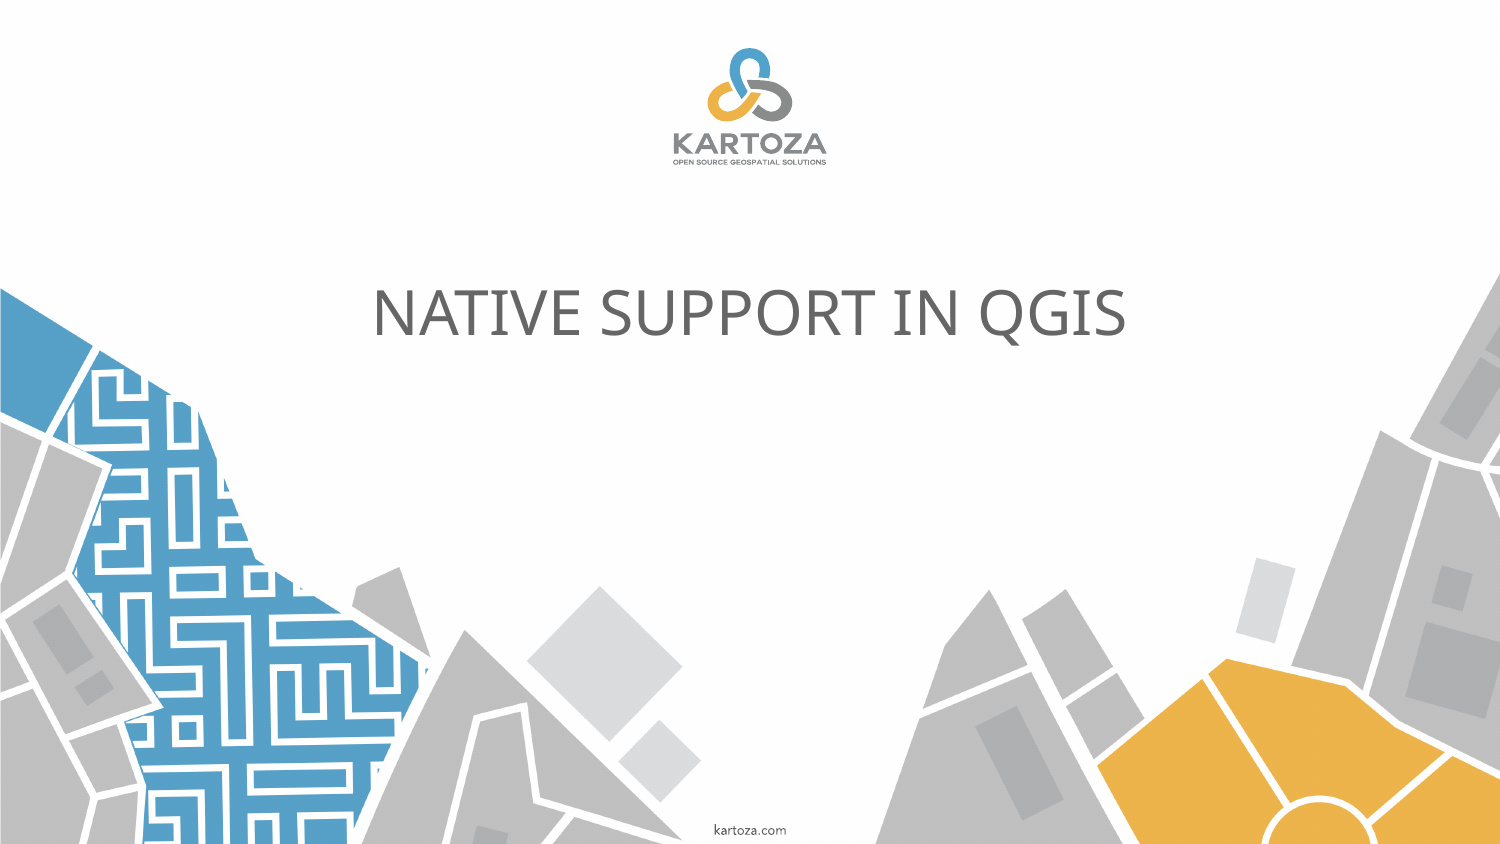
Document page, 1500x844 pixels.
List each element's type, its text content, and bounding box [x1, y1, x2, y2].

picture [0, 0, 1500, 844]
title NATIVE SUPPORT IN QGIS [107, 233, 1393, 391]
